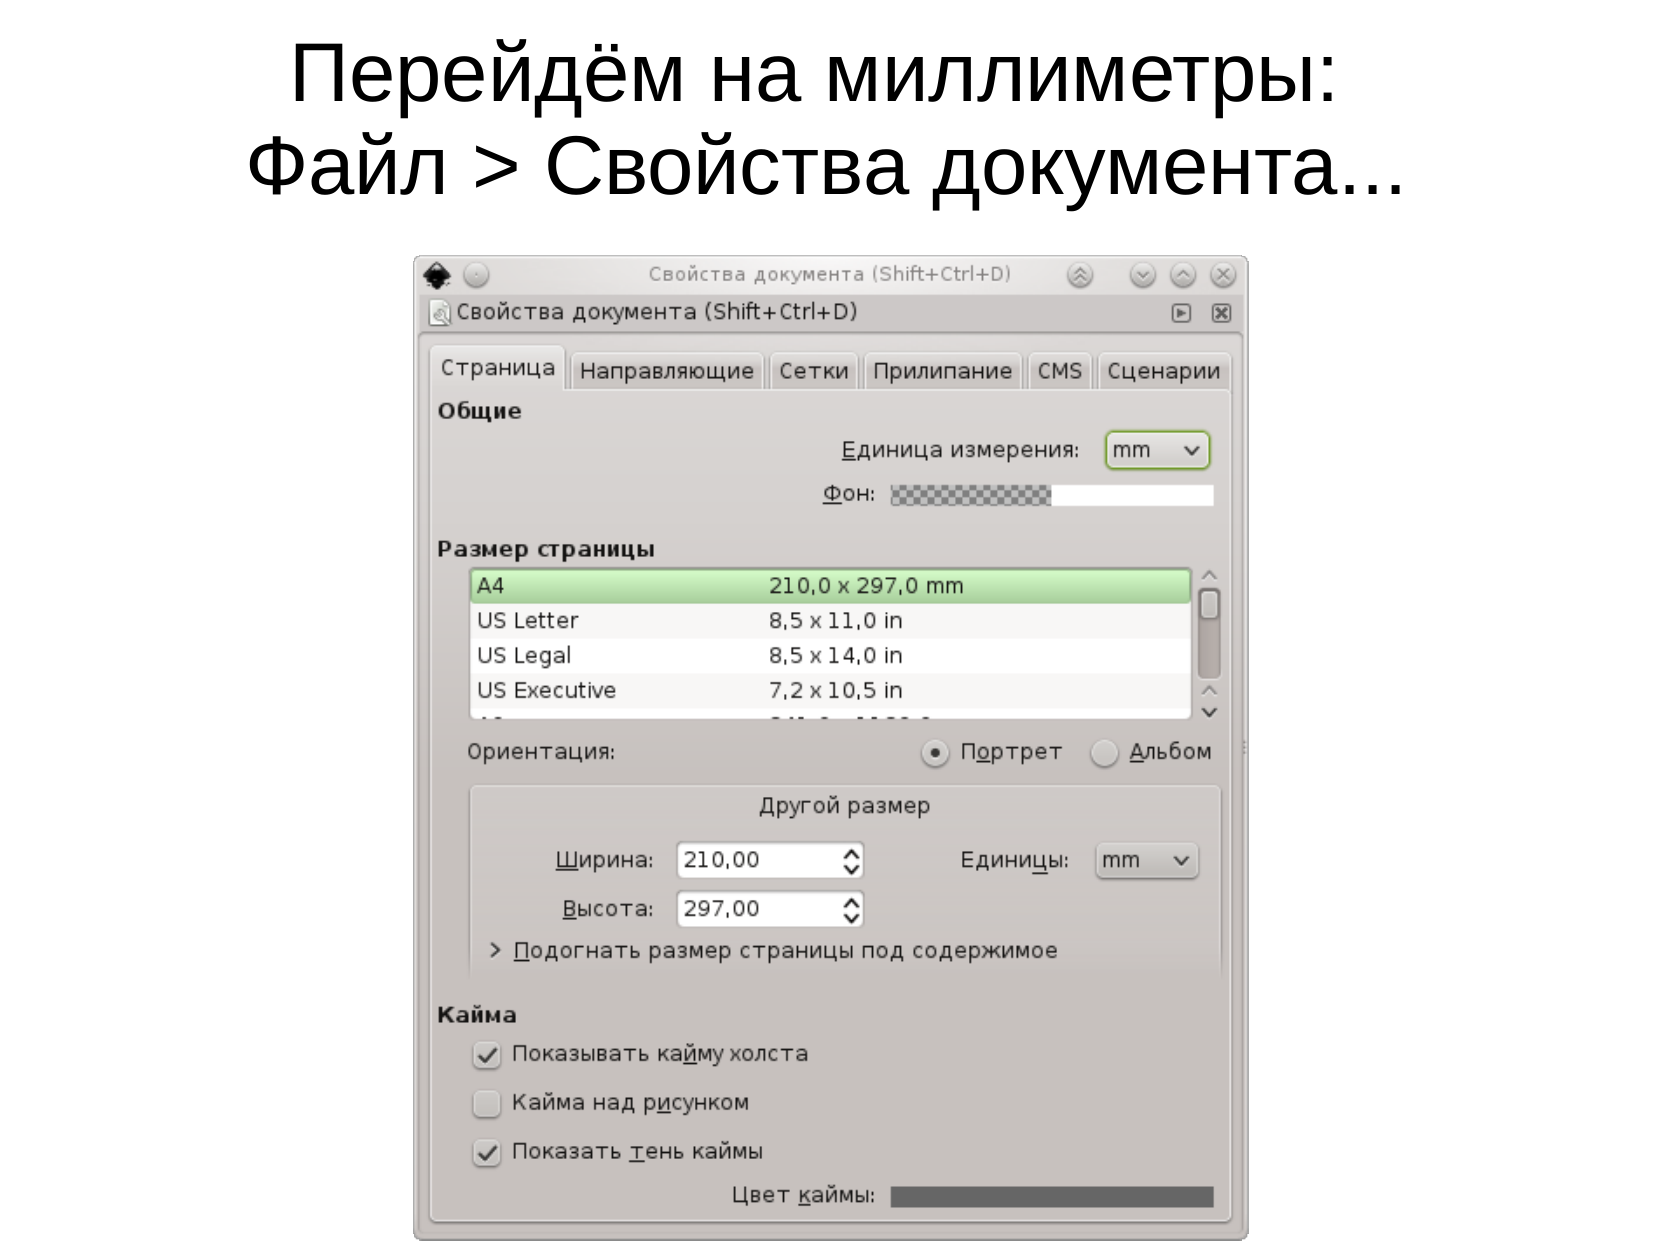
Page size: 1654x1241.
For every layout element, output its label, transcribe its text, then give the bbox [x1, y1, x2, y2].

title Перейдём на миллиметры: Файл > Свойства документа... [82, 26, 1571, 213]
picture [413, 255, 1249, 1241]
